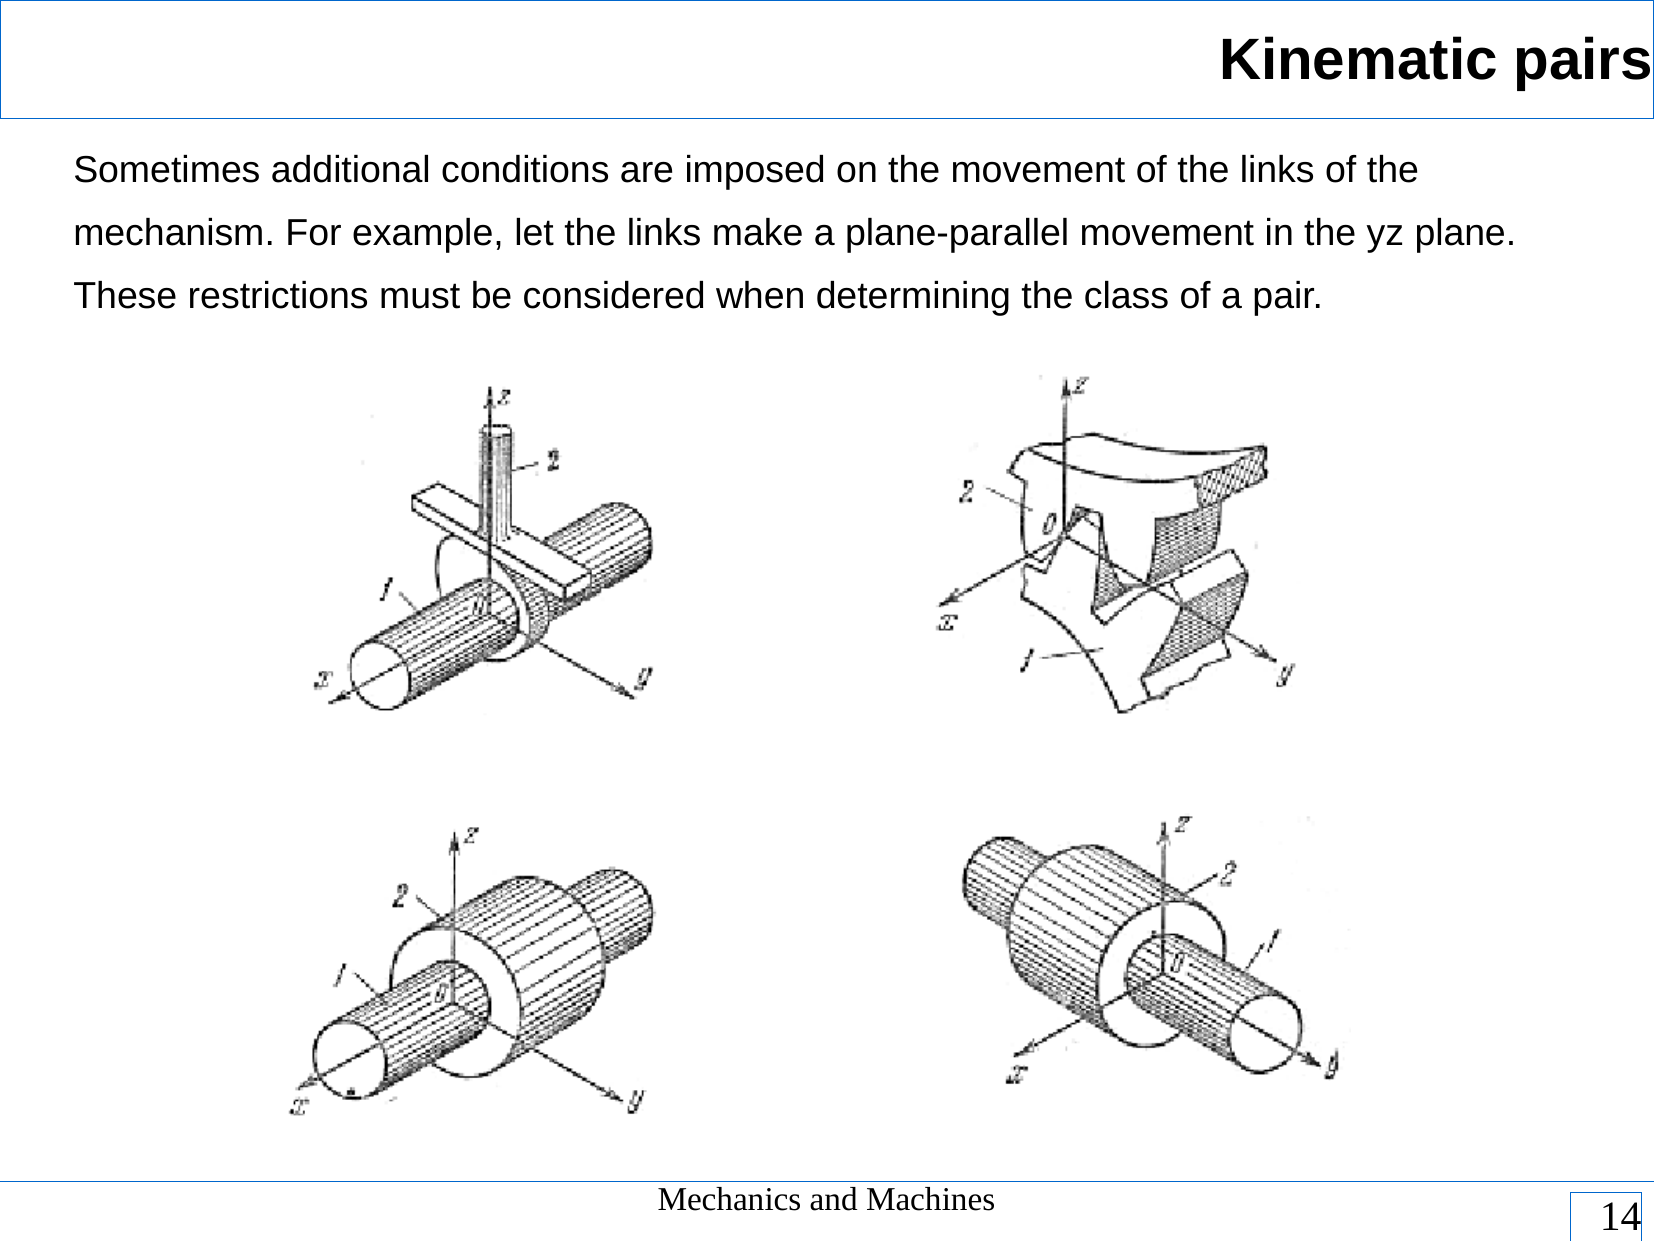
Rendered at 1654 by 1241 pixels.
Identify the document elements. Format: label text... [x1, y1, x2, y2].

picture [305, 376, 661, 721]
picture [930, 366, 1305, 721]
picture [283, 823, 661, 1126]
text_box Sometimes additional conditions are imposed on the movement of the links of the mechanism. For example, let the links make a plane-parallel movement in the yz plane. These restrictions must be considered when determining the class of a pair. [58, 120, 1610, 331]
picture [953, 812, 1351, 1096]
title Kinematic pairs [0, 0, 1654, 119]
